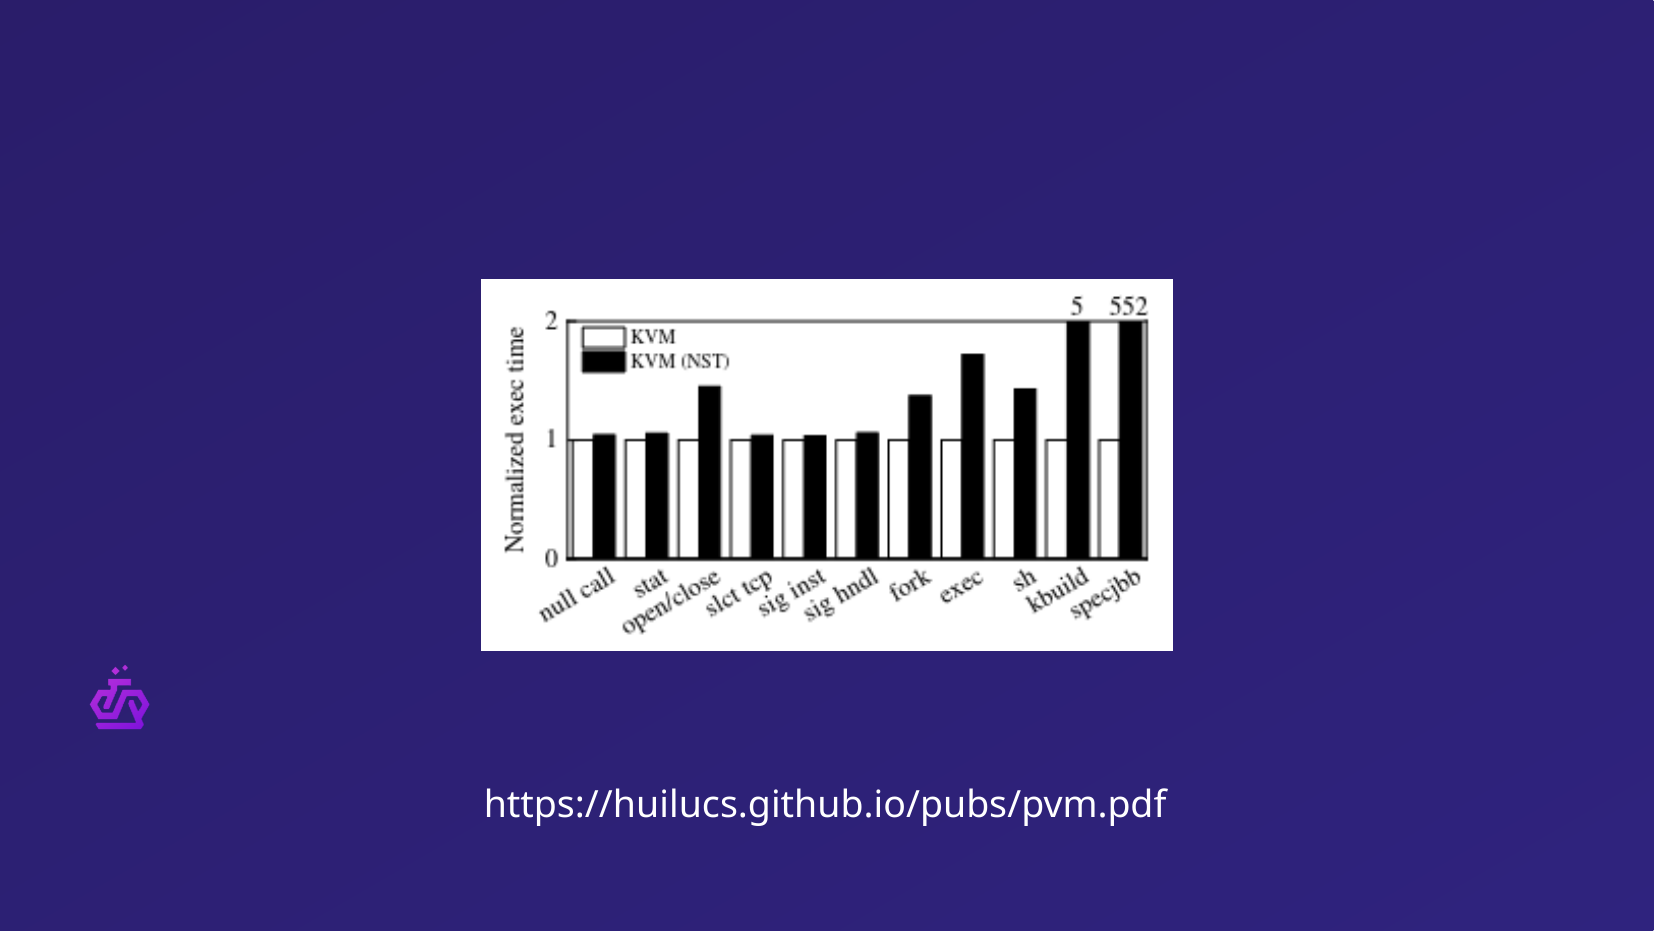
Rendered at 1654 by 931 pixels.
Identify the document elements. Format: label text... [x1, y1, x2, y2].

picture [70, 643, 150, 755]
text_box https://huilucs.github.io/pubs/pvm.pdf [468, 769, 1185, 921]
picture [481, 279, 1173, 652]
